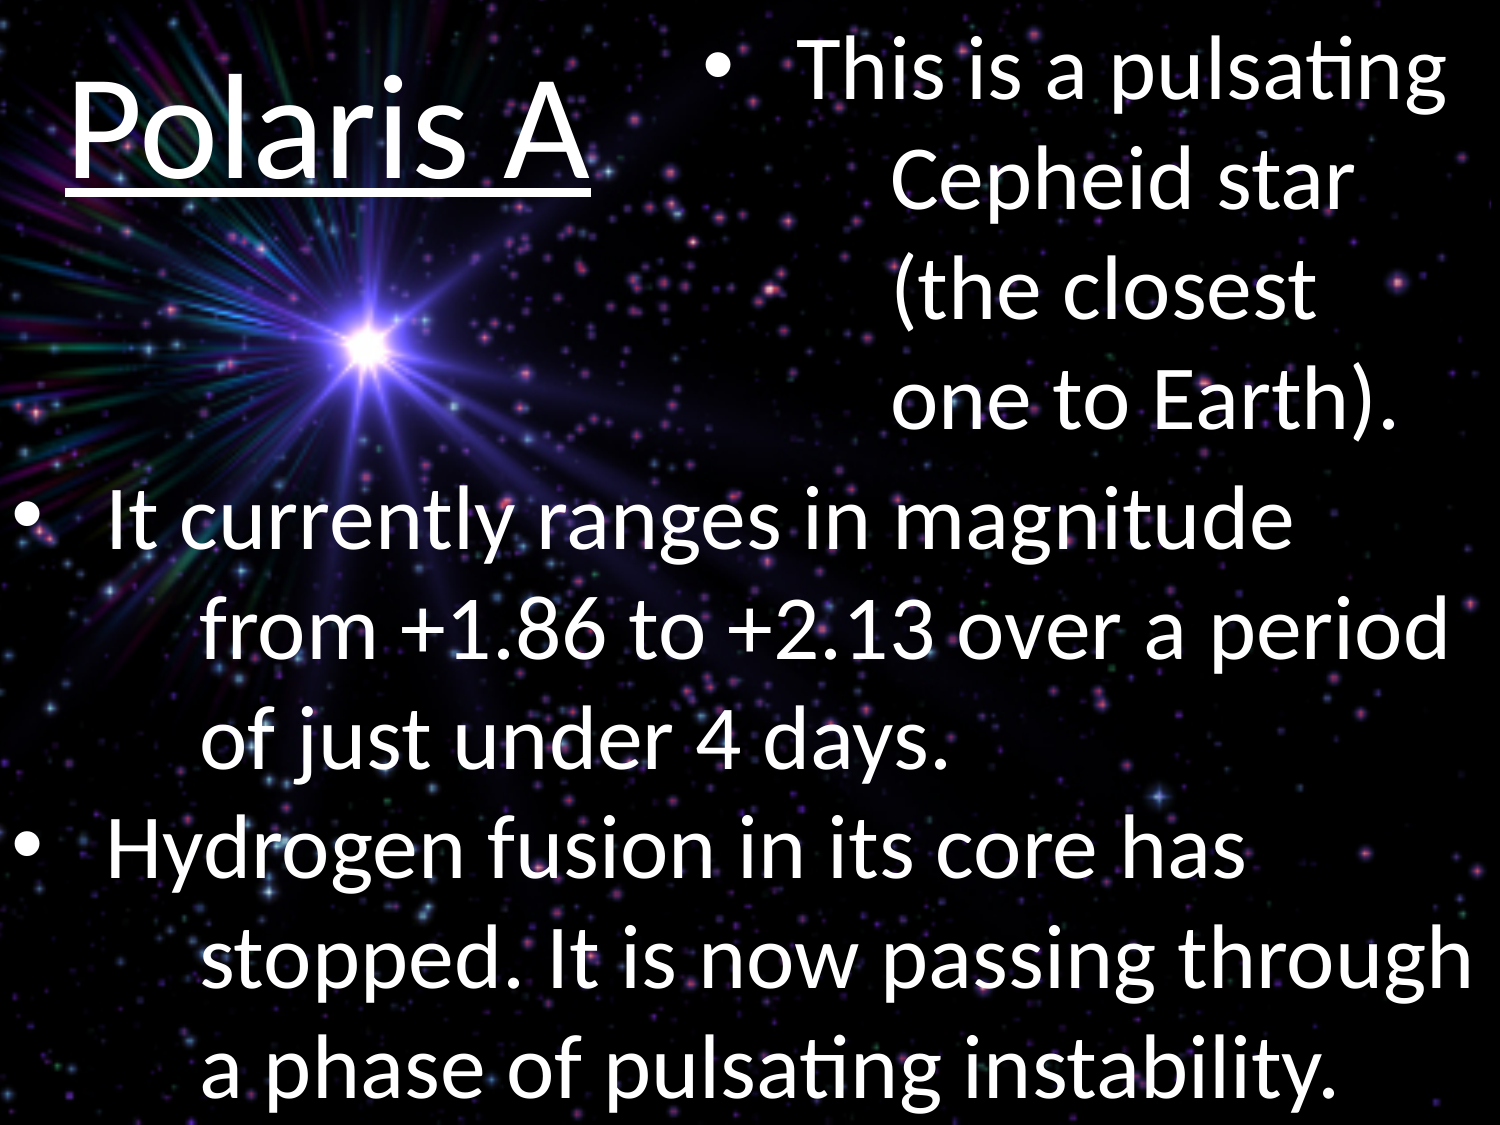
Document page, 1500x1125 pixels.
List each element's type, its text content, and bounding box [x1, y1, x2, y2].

text_box Polaris A [50, 20, 687, 218]
text_box This is a pulsating Cepheid star (the closest one to Earth). [687, 0, 1492, 461]
picture [0, 0, 687, 450]
text_box It currently ranges in magnitude from +1.86 to +2.13 over a period of just under 4 days. Hydrogen fusion in its core has stopped. It is now passing through a phase of pulsating instability. [0, 450, 1497, 1125]
